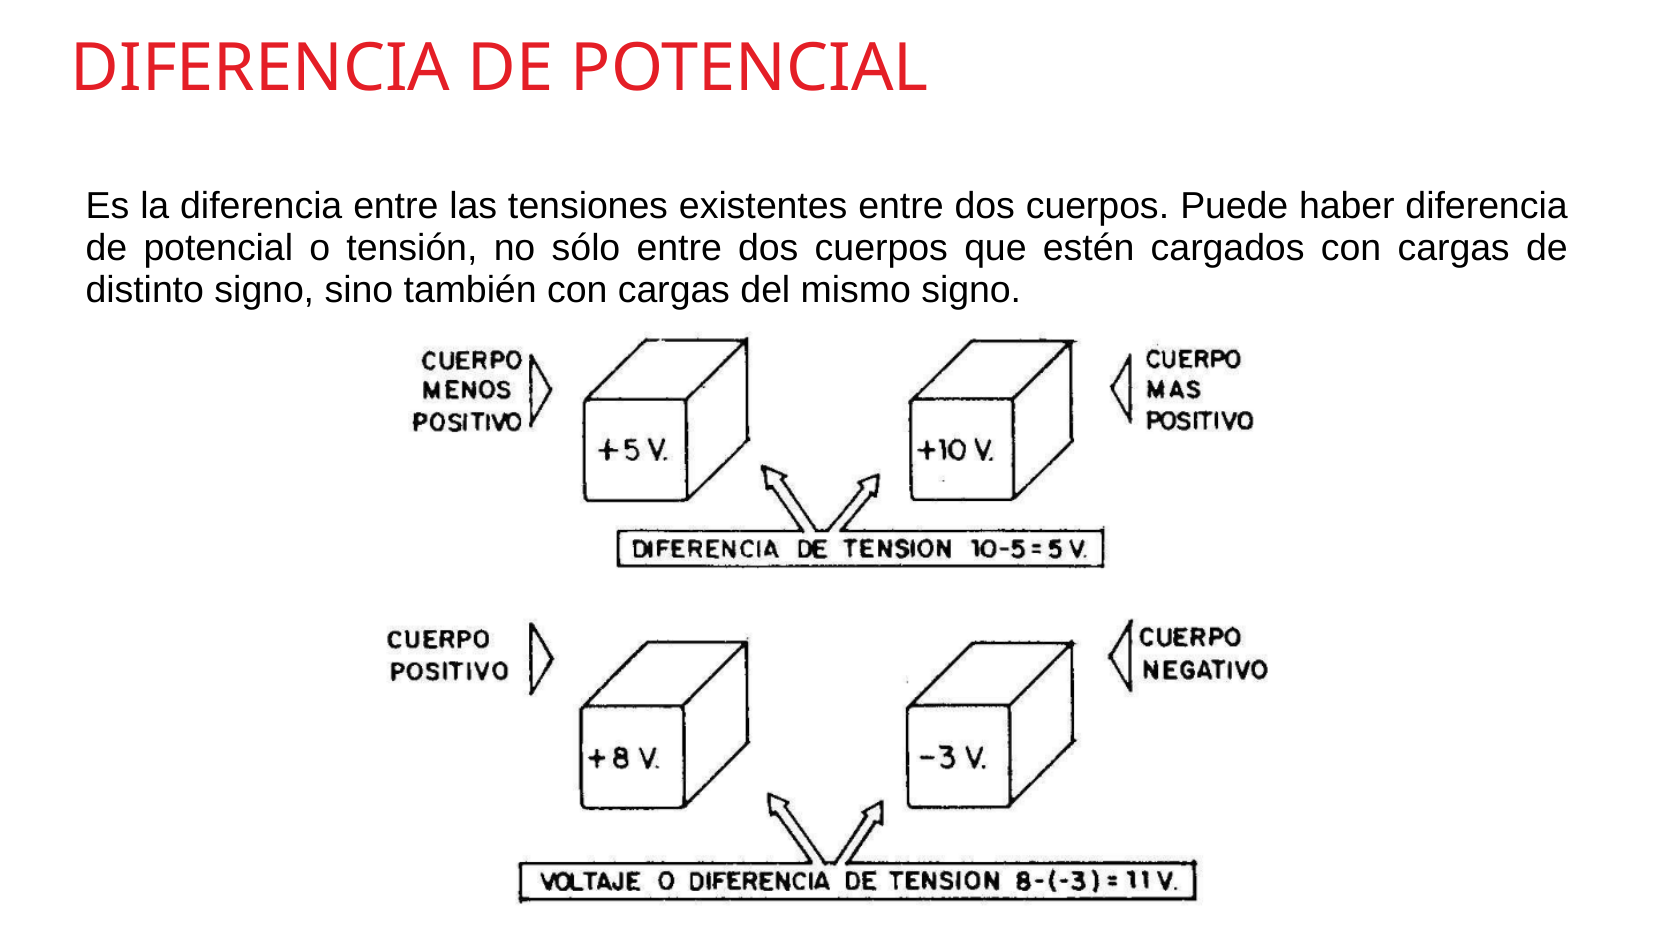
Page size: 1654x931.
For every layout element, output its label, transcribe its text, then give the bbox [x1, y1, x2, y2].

text_box Es la diferencia entre las tensiones existentes entre dos cuerpos. Puede haber diferencia de potencial o tensión, no sólo entre dos cuerpos que estén cargados con cargas de distinto signo, sino también con cargas del mismo signo. [70, 177, 1583, 360]
title DIFERENCIA DE POTENCIAL [70, 11, 1347, 118]
picture [346, 360, 1308, 914]
